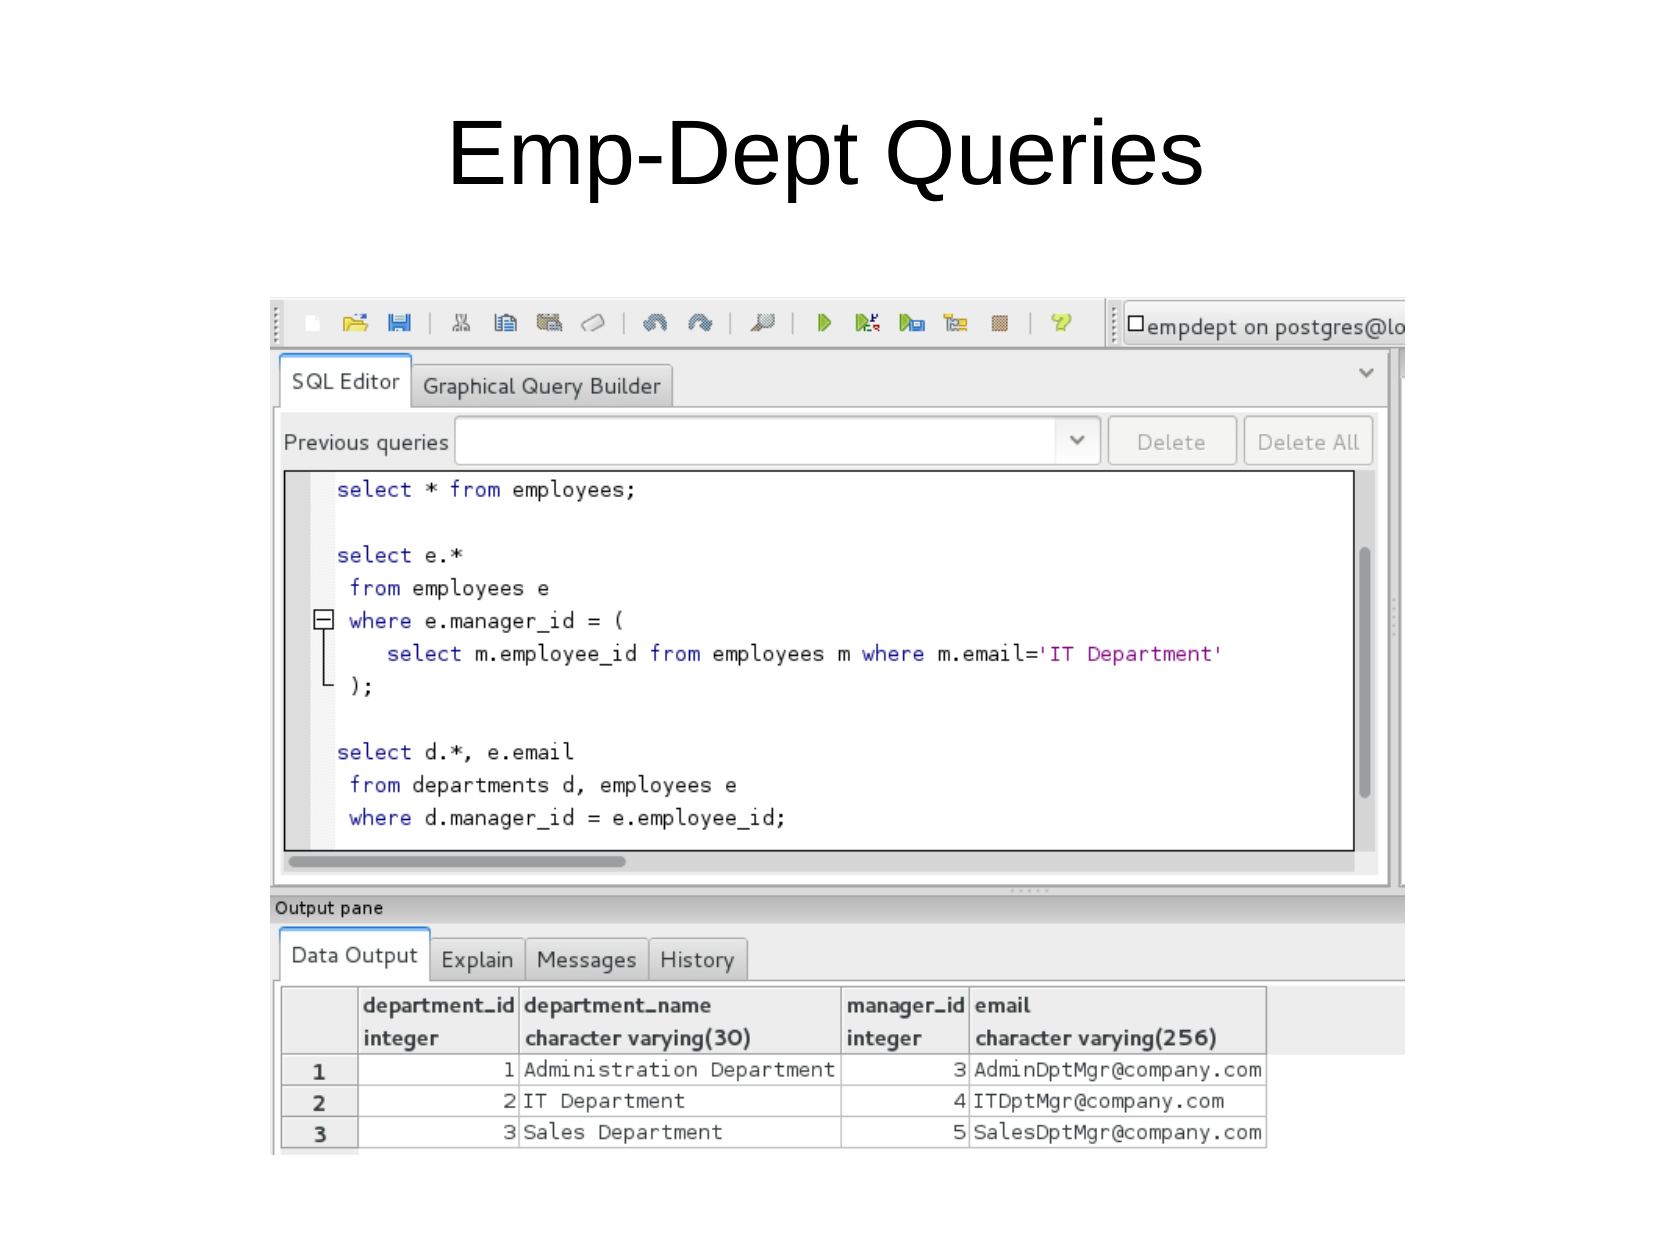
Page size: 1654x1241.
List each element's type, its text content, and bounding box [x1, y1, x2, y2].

picture [270, 297, 1405, 1156]
title Emp-Dept Queries [82, 49, 1571, 257]
